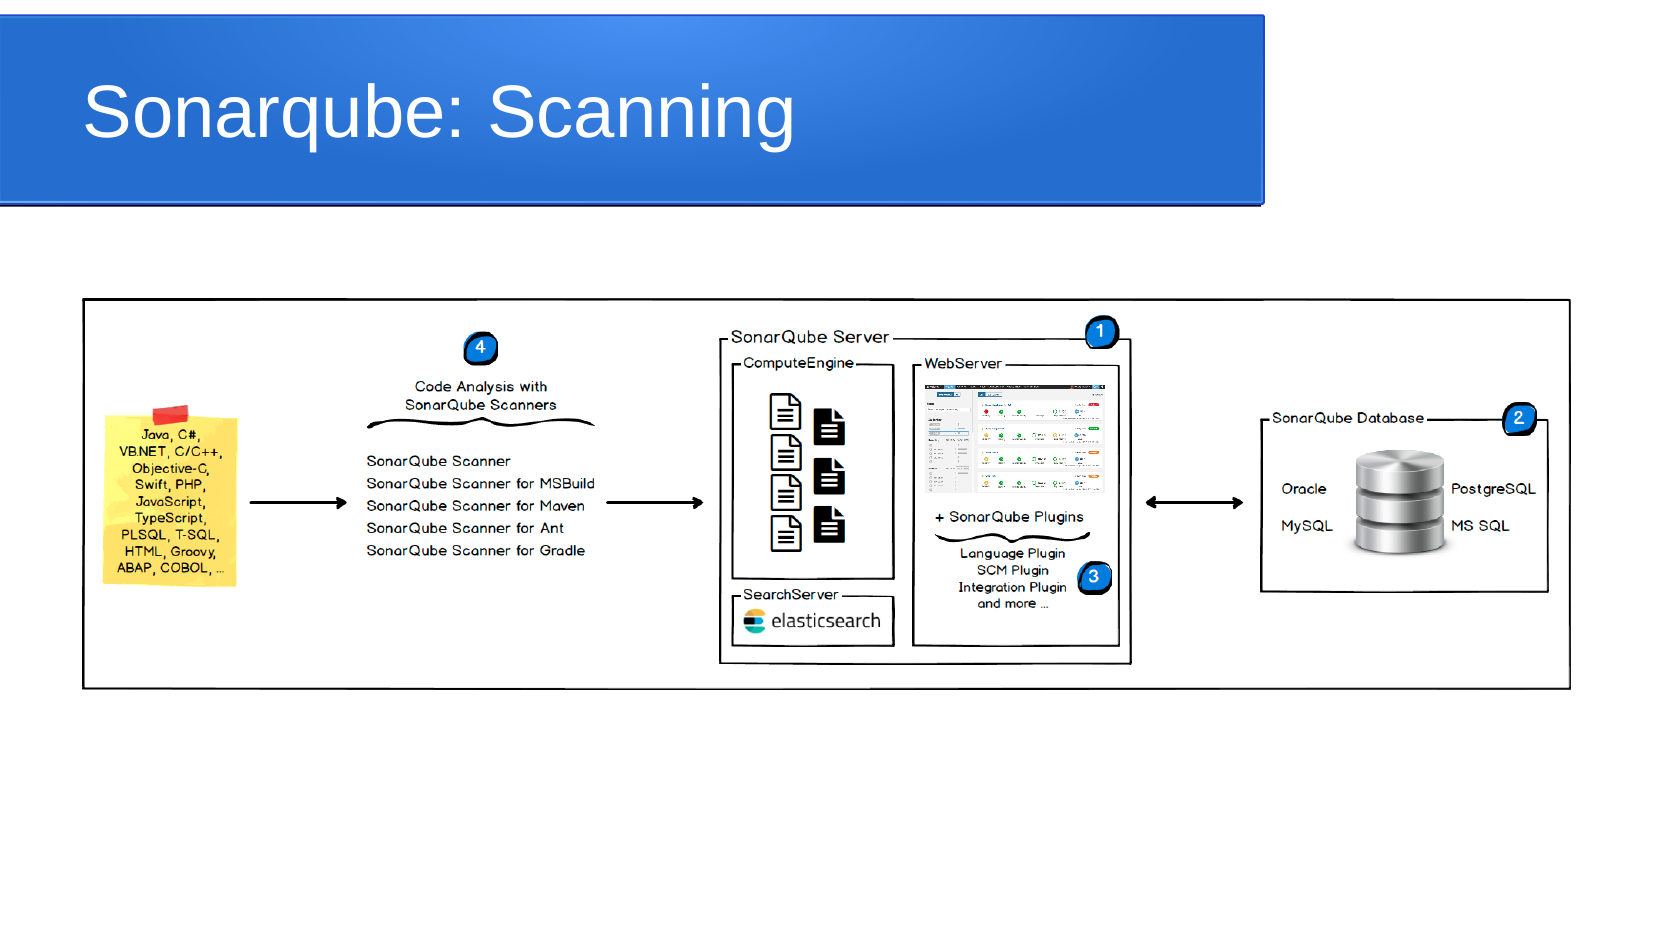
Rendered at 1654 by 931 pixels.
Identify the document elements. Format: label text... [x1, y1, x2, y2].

picture [82, 298, 1571, 690]
title Sonarqube: Scanning [82, 35, 1235, 189]
